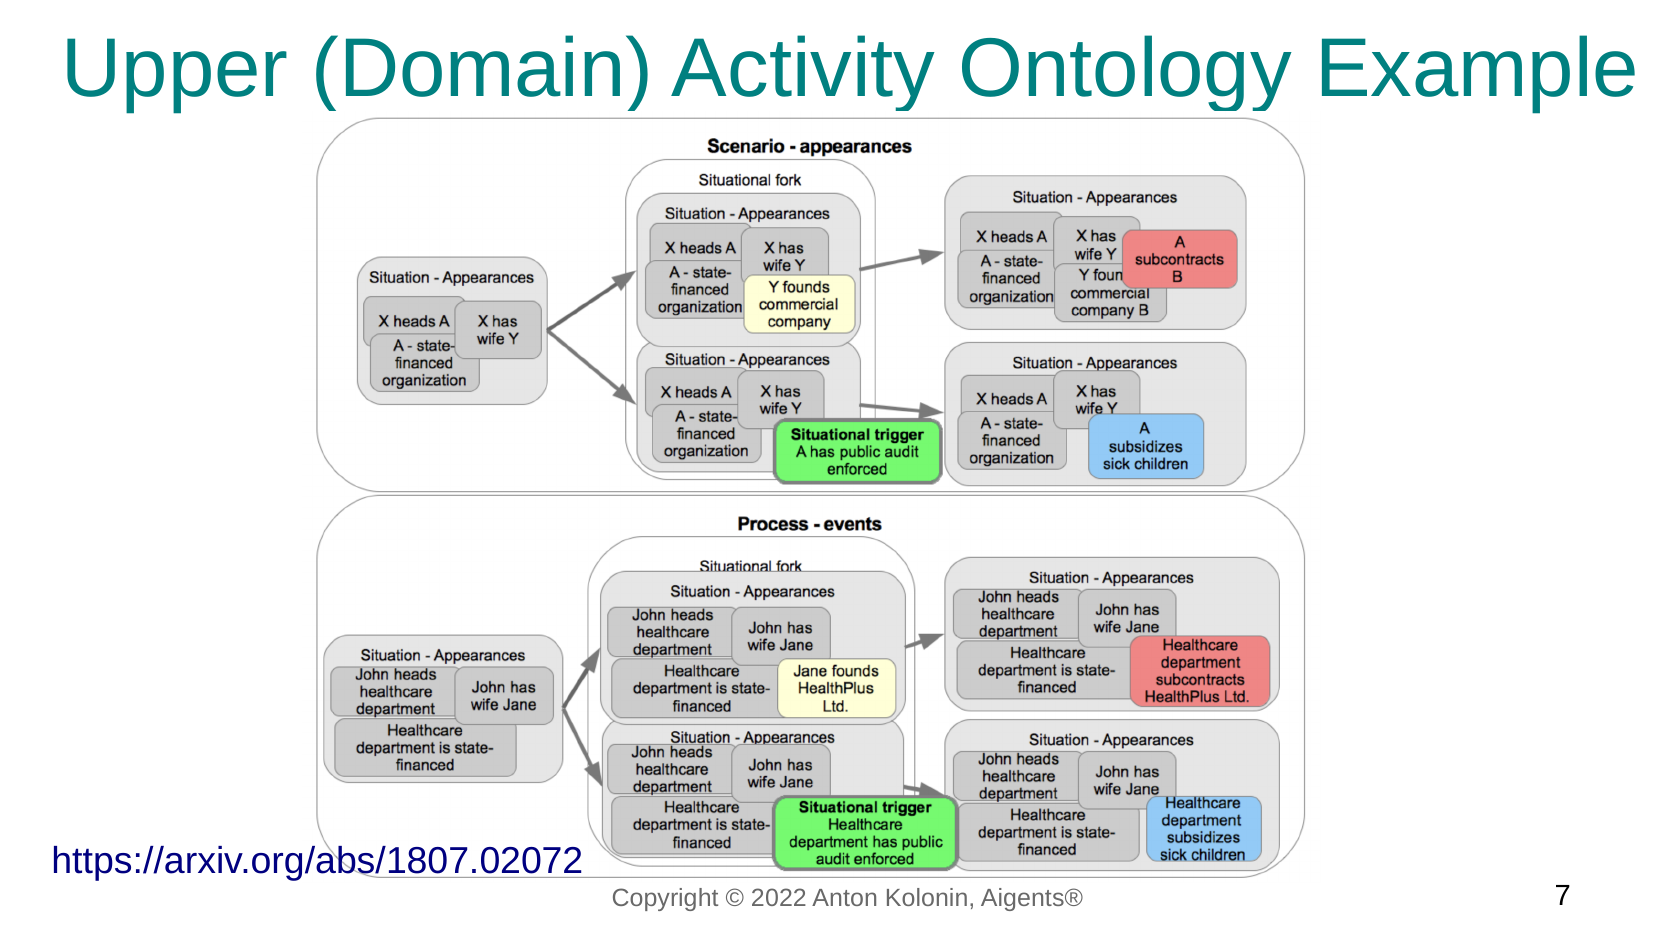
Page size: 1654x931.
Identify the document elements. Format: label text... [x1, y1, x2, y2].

text_box Upper (Domain) Activity Ontology Example [0, 0, 1653, 135]
picture [302, 111, 1321, 883]
text_box https://arxiv.org/abs/1807.02072 [36, 831, 599, 889]
